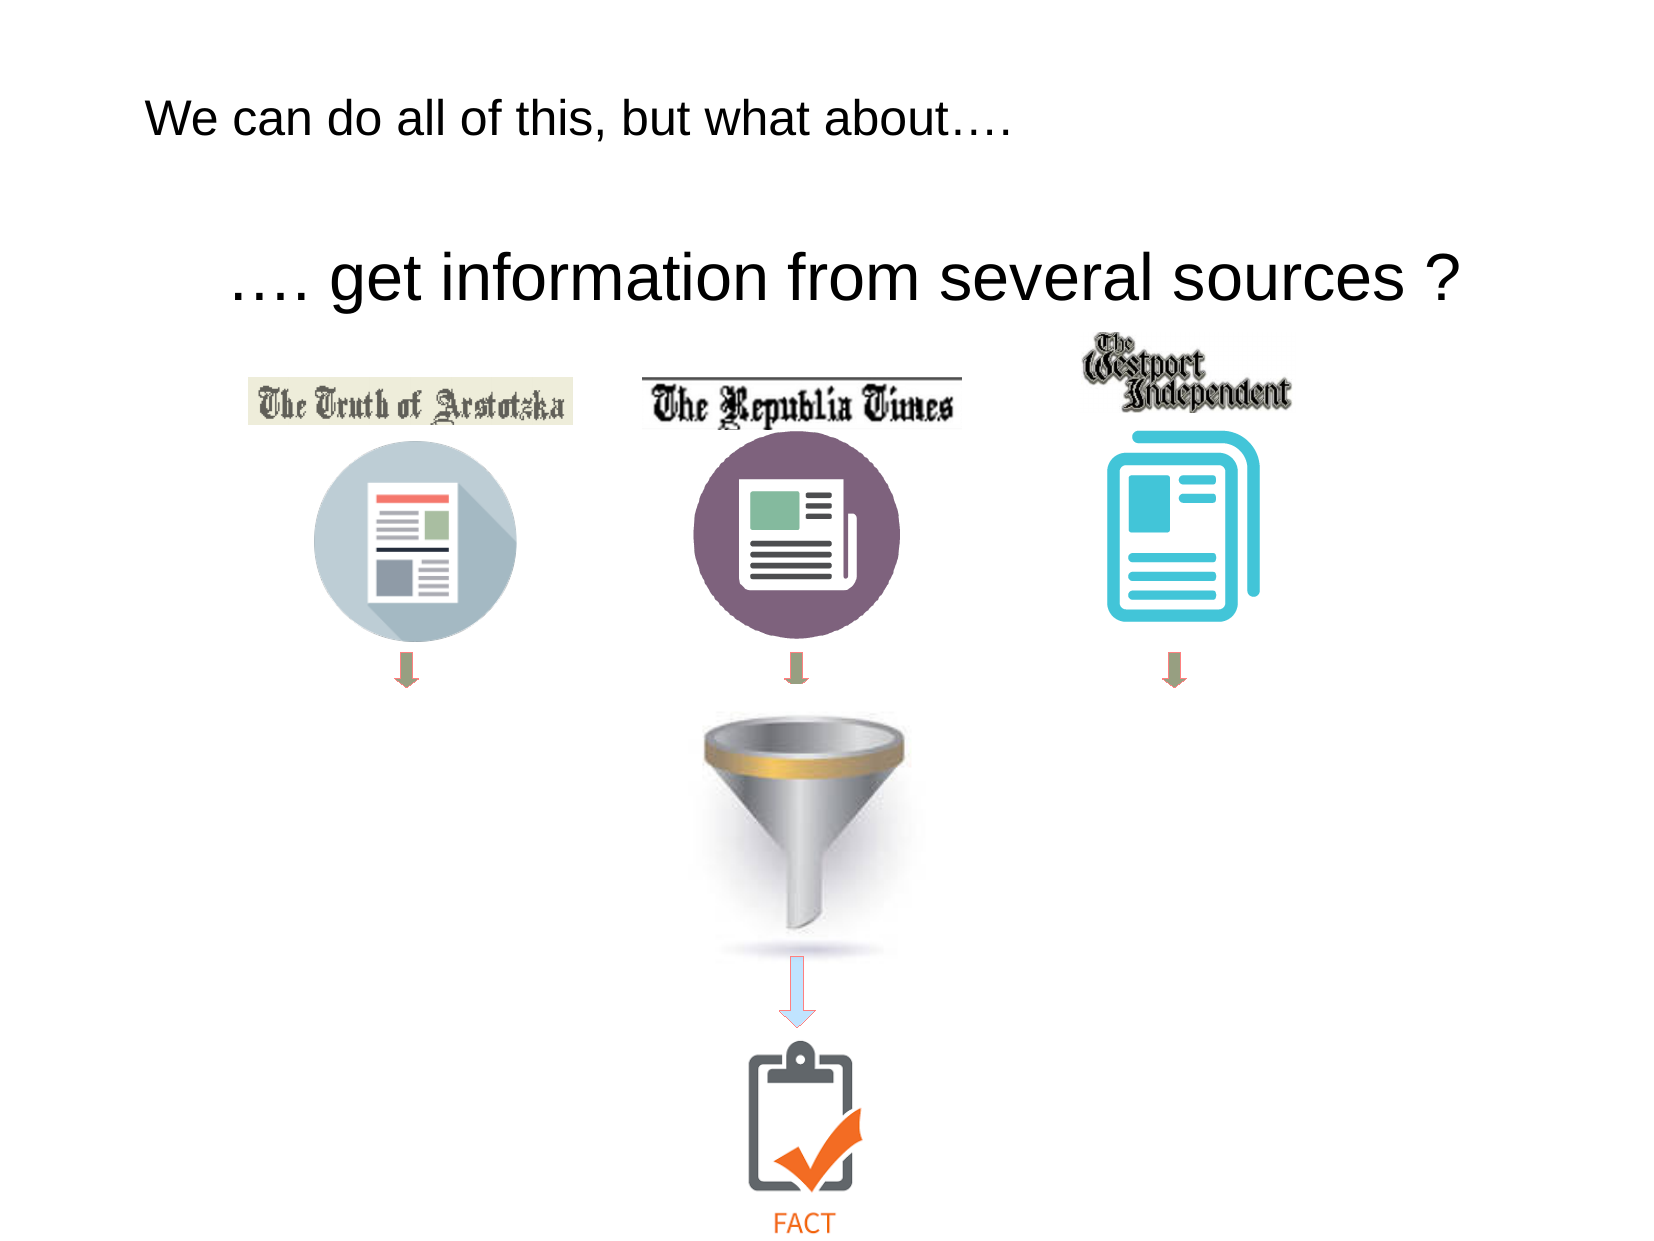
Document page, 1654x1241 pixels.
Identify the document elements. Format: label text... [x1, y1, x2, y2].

picture [1079, 332, 1296, 414]
picture [1084, 427, 1281, 625]
text_box [779, 956, 816, 1028]
picture [661, 684, 957, 981]
picture [642, 377, 962, 641]
picture [312, 439, 517, 644]
subtitle …. get information from several sources ? [106, 212, 1583, 343]
text_box [1162, 652, 1187, 688]
text_box [394, 652, 419, 688]
picture [685, 1018, 919, 1241]
text_box We can do all of this, but what about…. [129, 82, 1029, 154]
picture [248, 377, 573, 425]
text_box [784, 652, 809, 684]
